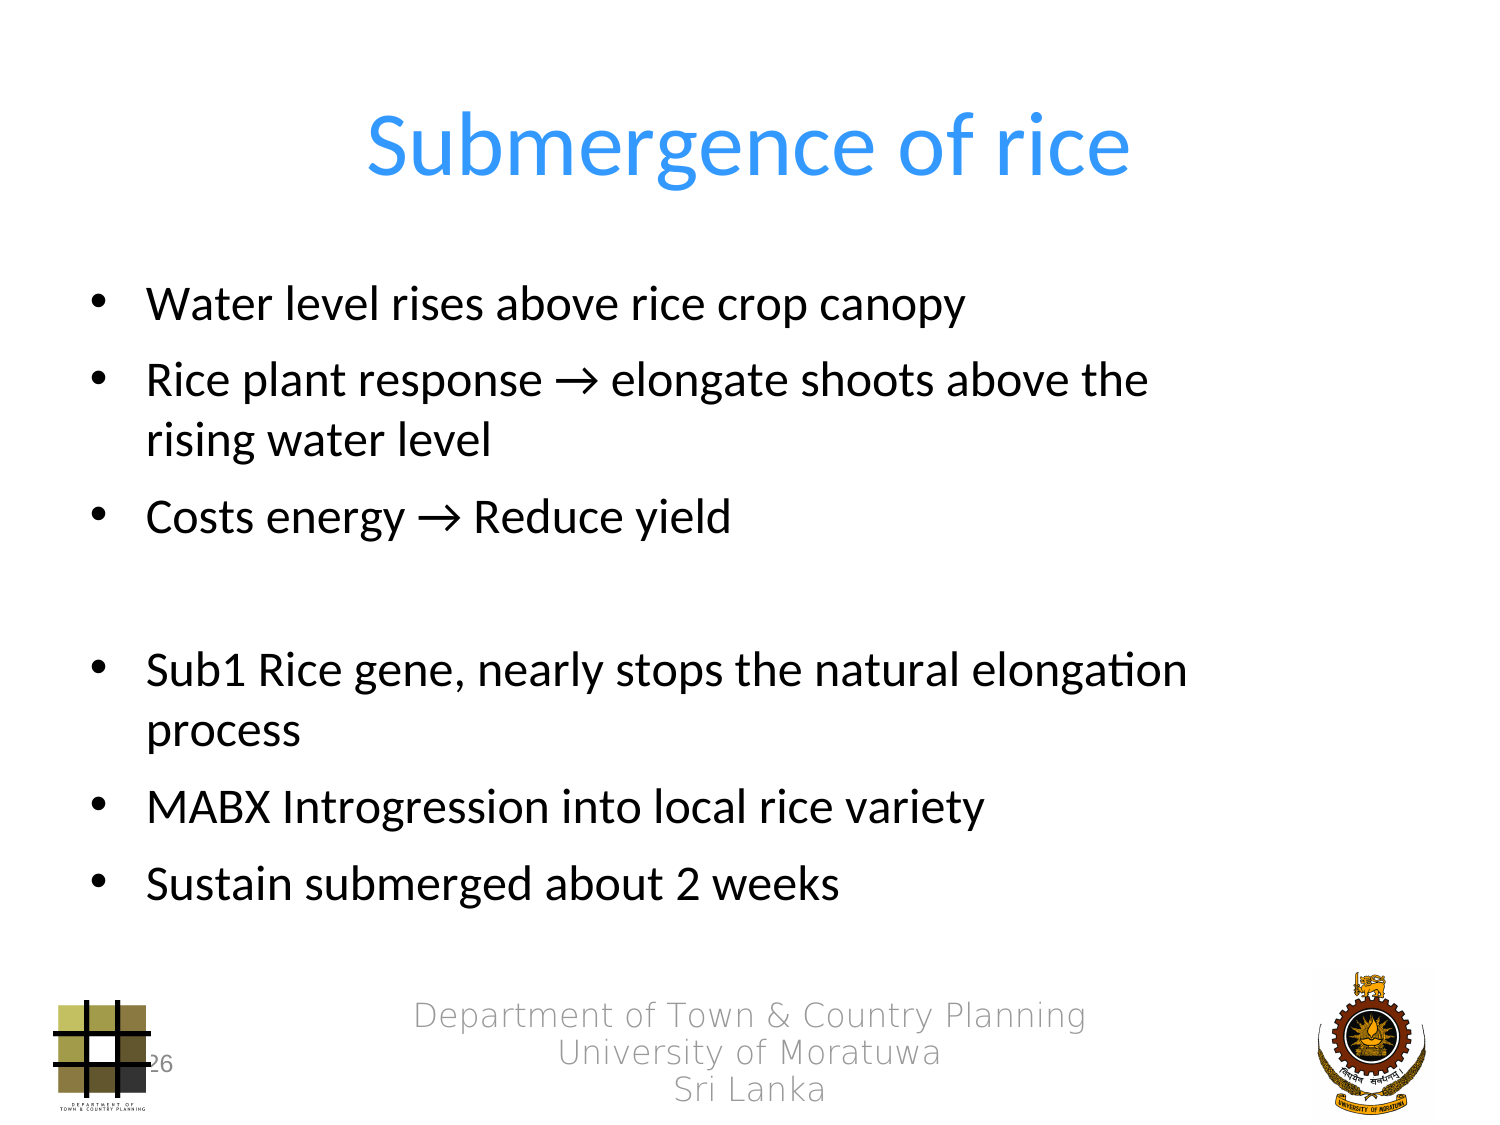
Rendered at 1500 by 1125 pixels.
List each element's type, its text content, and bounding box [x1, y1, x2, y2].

picture [1312, 966, 1435, 1125]
title Submergence of rice [75, 21, 1426, 257]
picture [53, 1000, 151, 1111]
list Water level rises above rice crop canopy Rice plant response → elongate shoots above the rising water level Costs energy → Reduce yield Sub1 Rice gene, nearly stops the natural elongation process MABX Introgression into local rice variety Sustain submerged about 2 weeks [75, 262, 1263, 1021]
